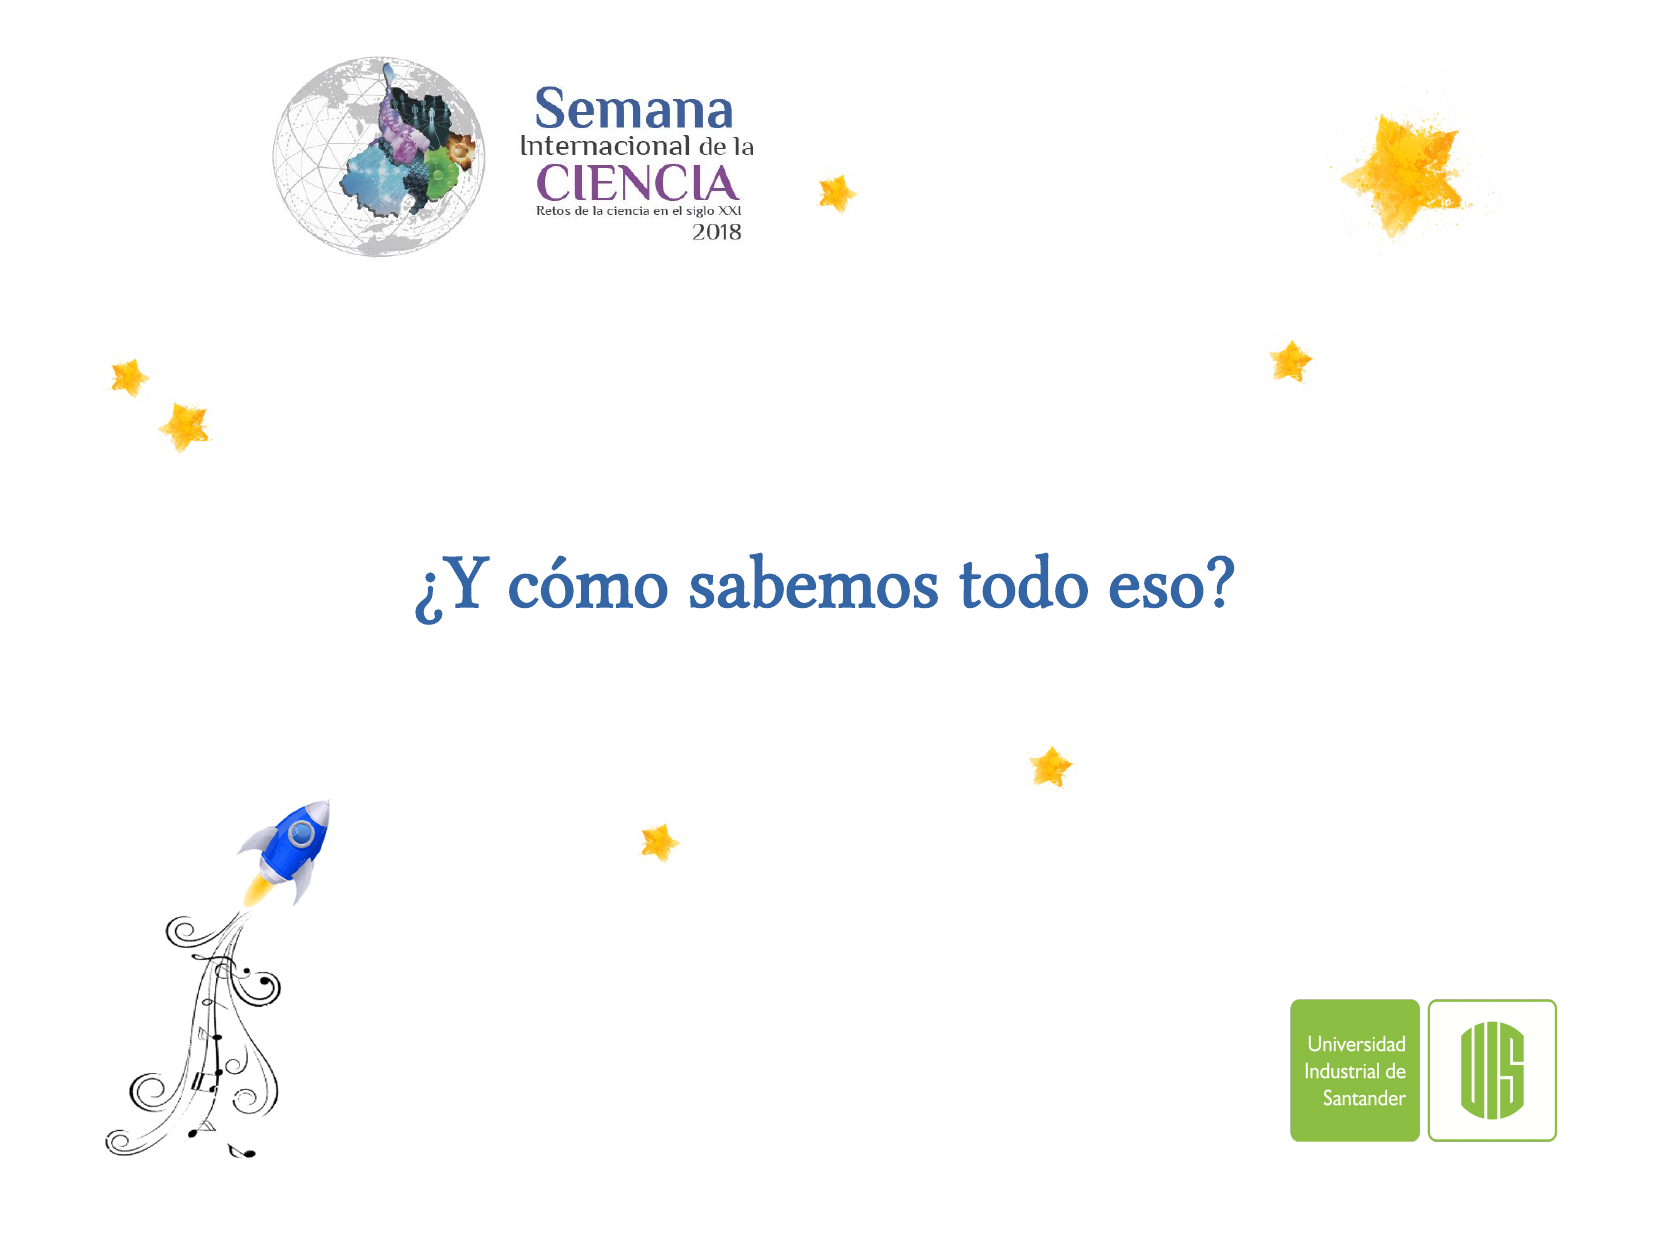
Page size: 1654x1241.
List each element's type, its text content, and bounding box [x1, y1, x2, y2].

picture [0, 0, 1654, 1241]
title ¿Y cómo sabemos todo eso? [58, 538, 1592, 625]
